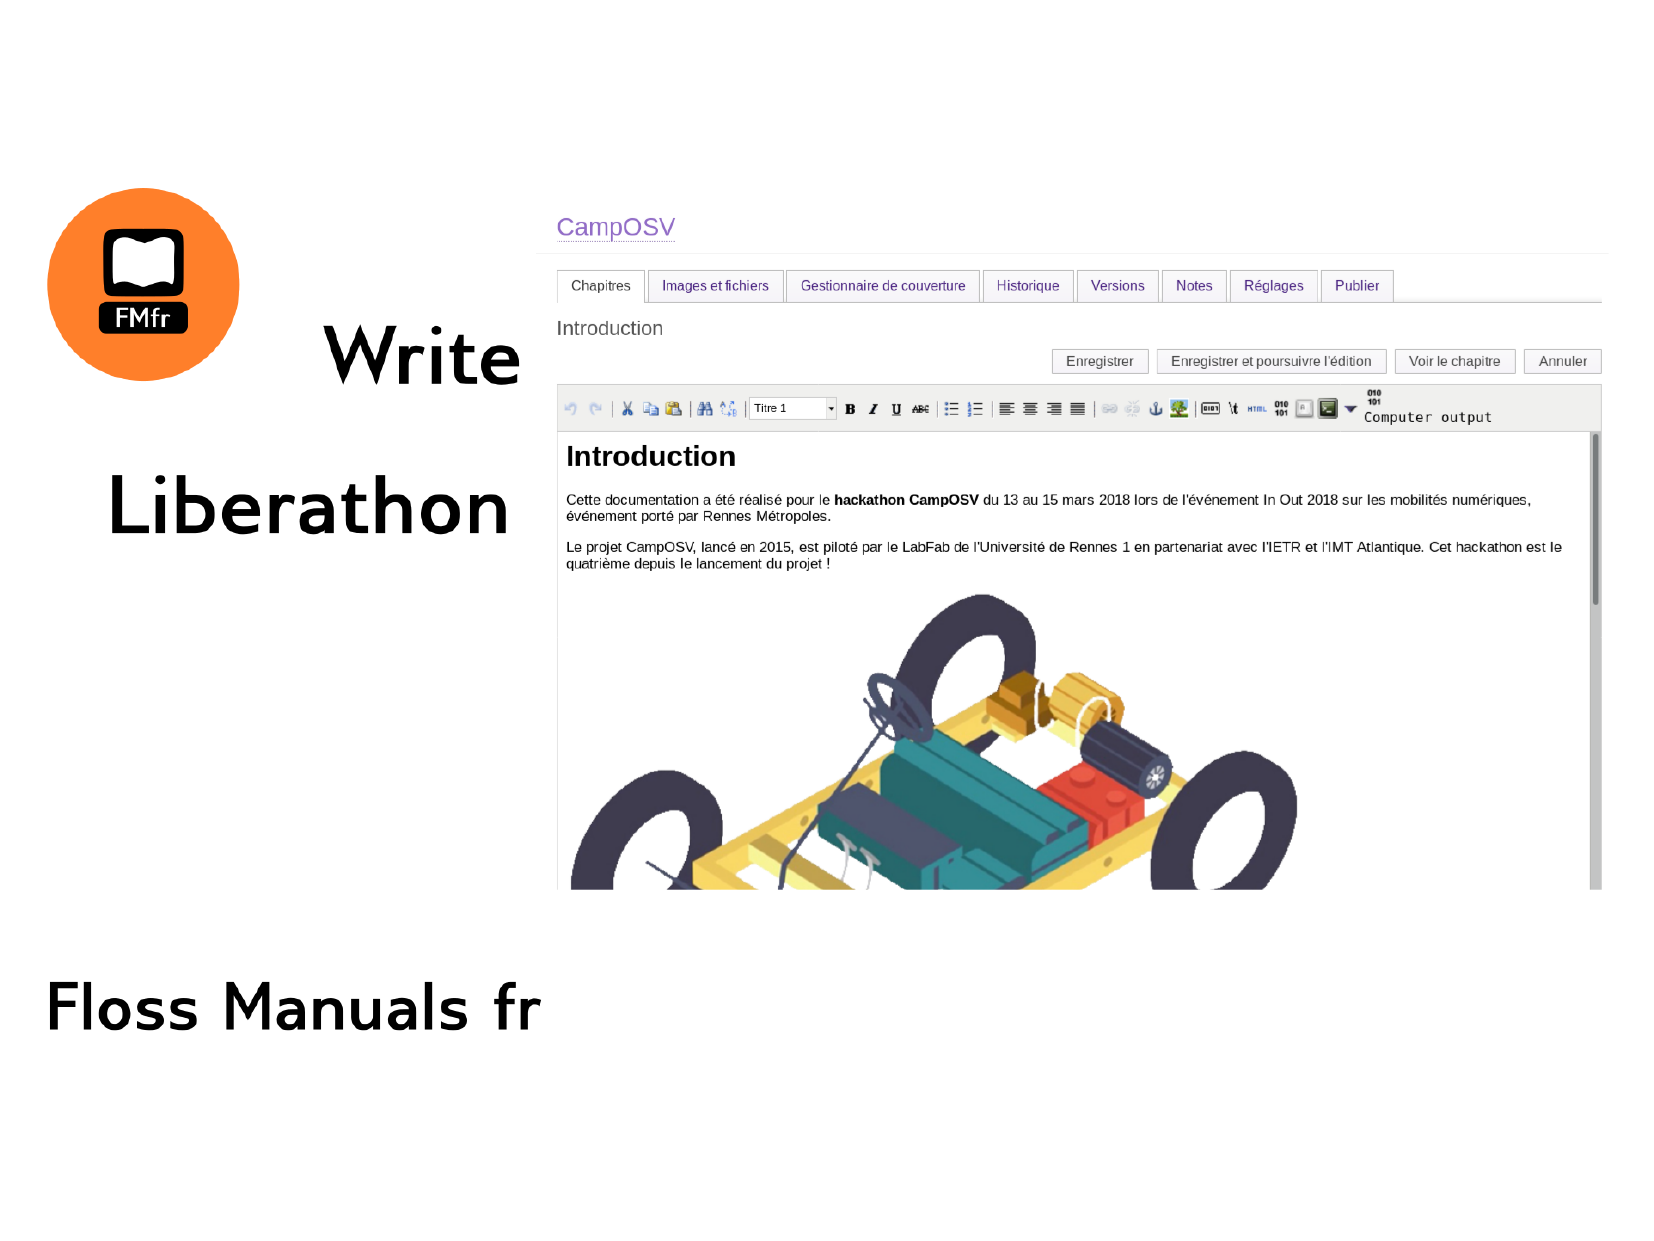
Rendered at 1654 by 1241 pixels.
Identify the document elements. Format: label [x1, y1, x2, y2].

picture [0, 149, 1654, 1080]
